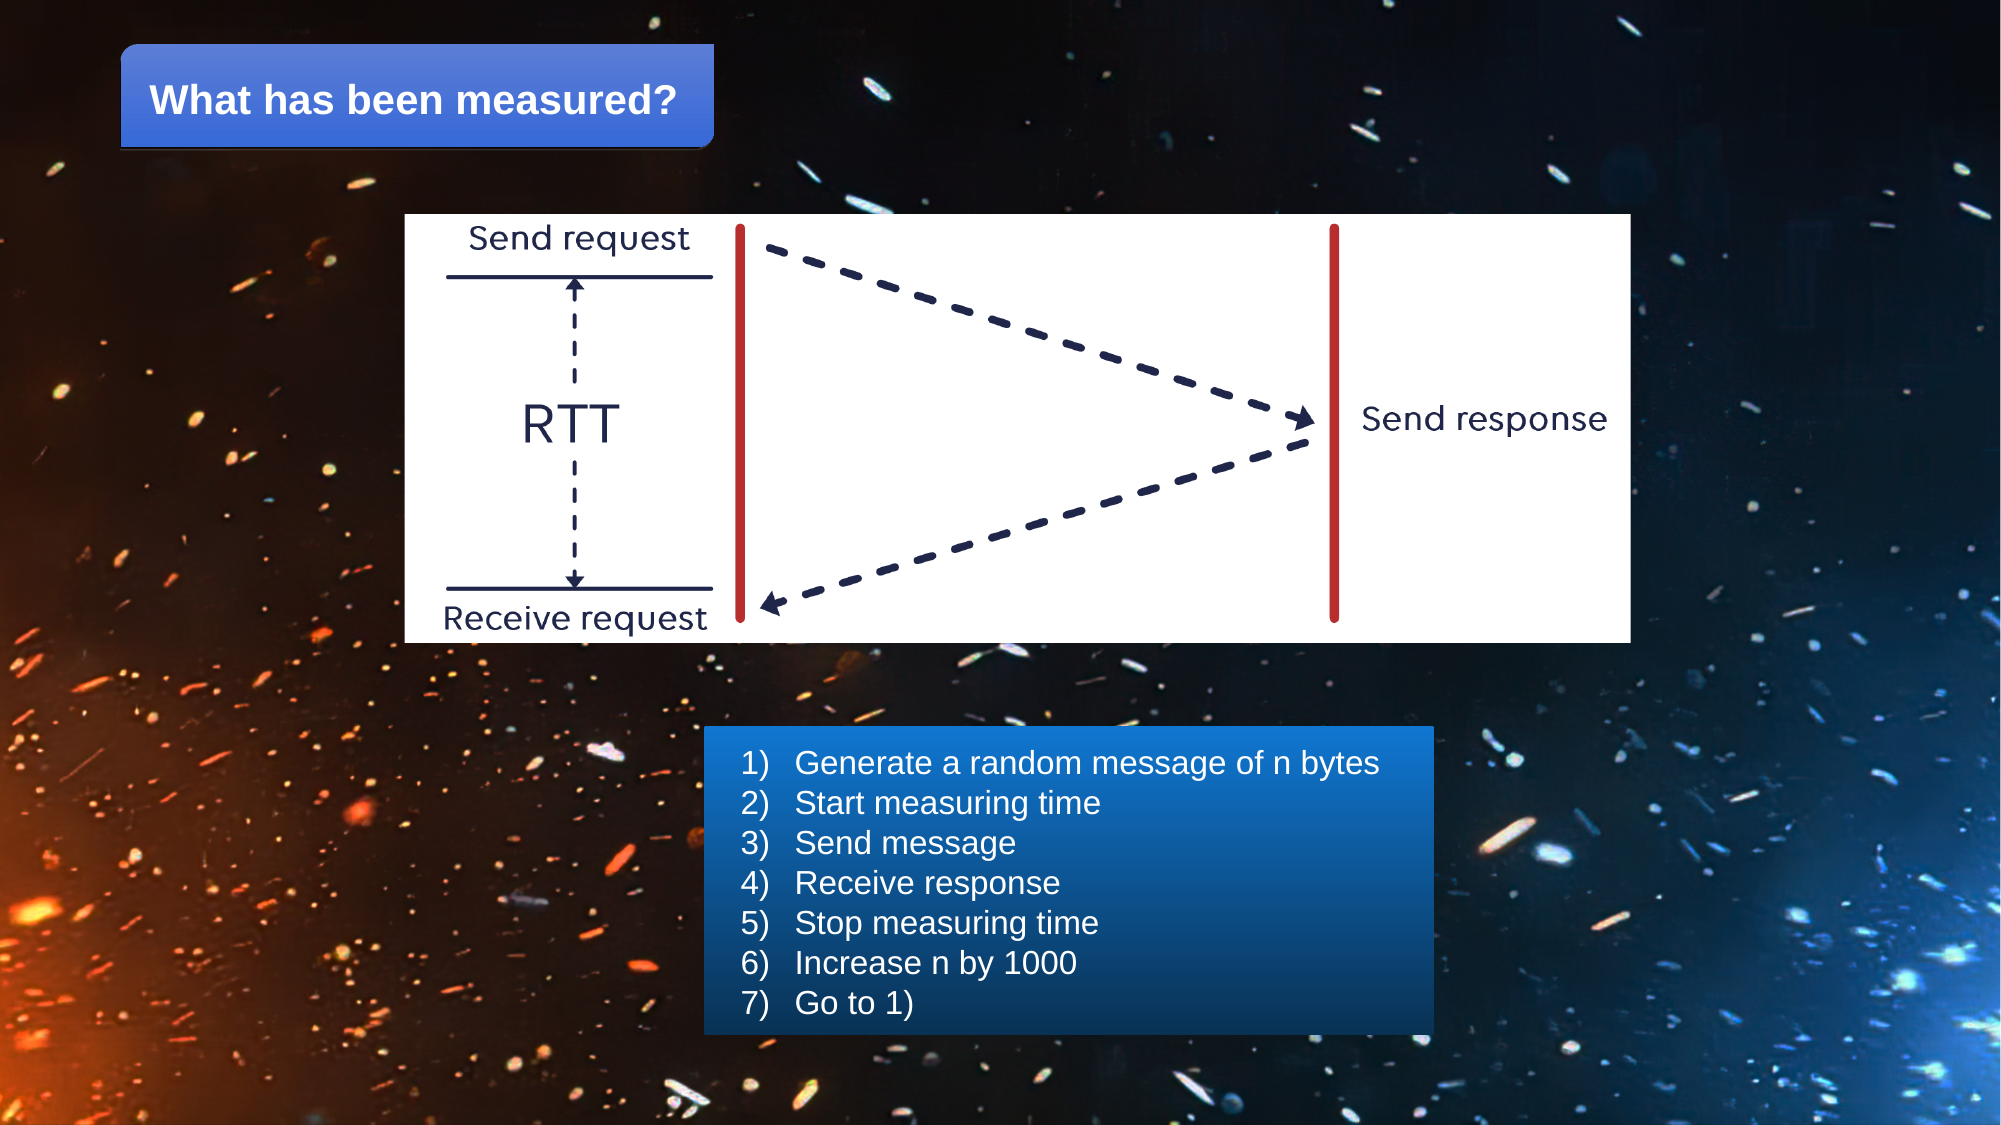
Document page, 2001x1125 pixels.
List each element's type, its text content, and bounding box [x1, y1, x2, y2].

text_box What has been measured? [134, 65, 705, 131]
text_box [120, 44, 715, 148]
picture [0, 0, 2001, 1125]
text_box Generate a random message of n bytes Start measuring time Send message Receive response Stop measuring time Increase n by 1000 Go to 1) [704, 726, 1434, 1035]
